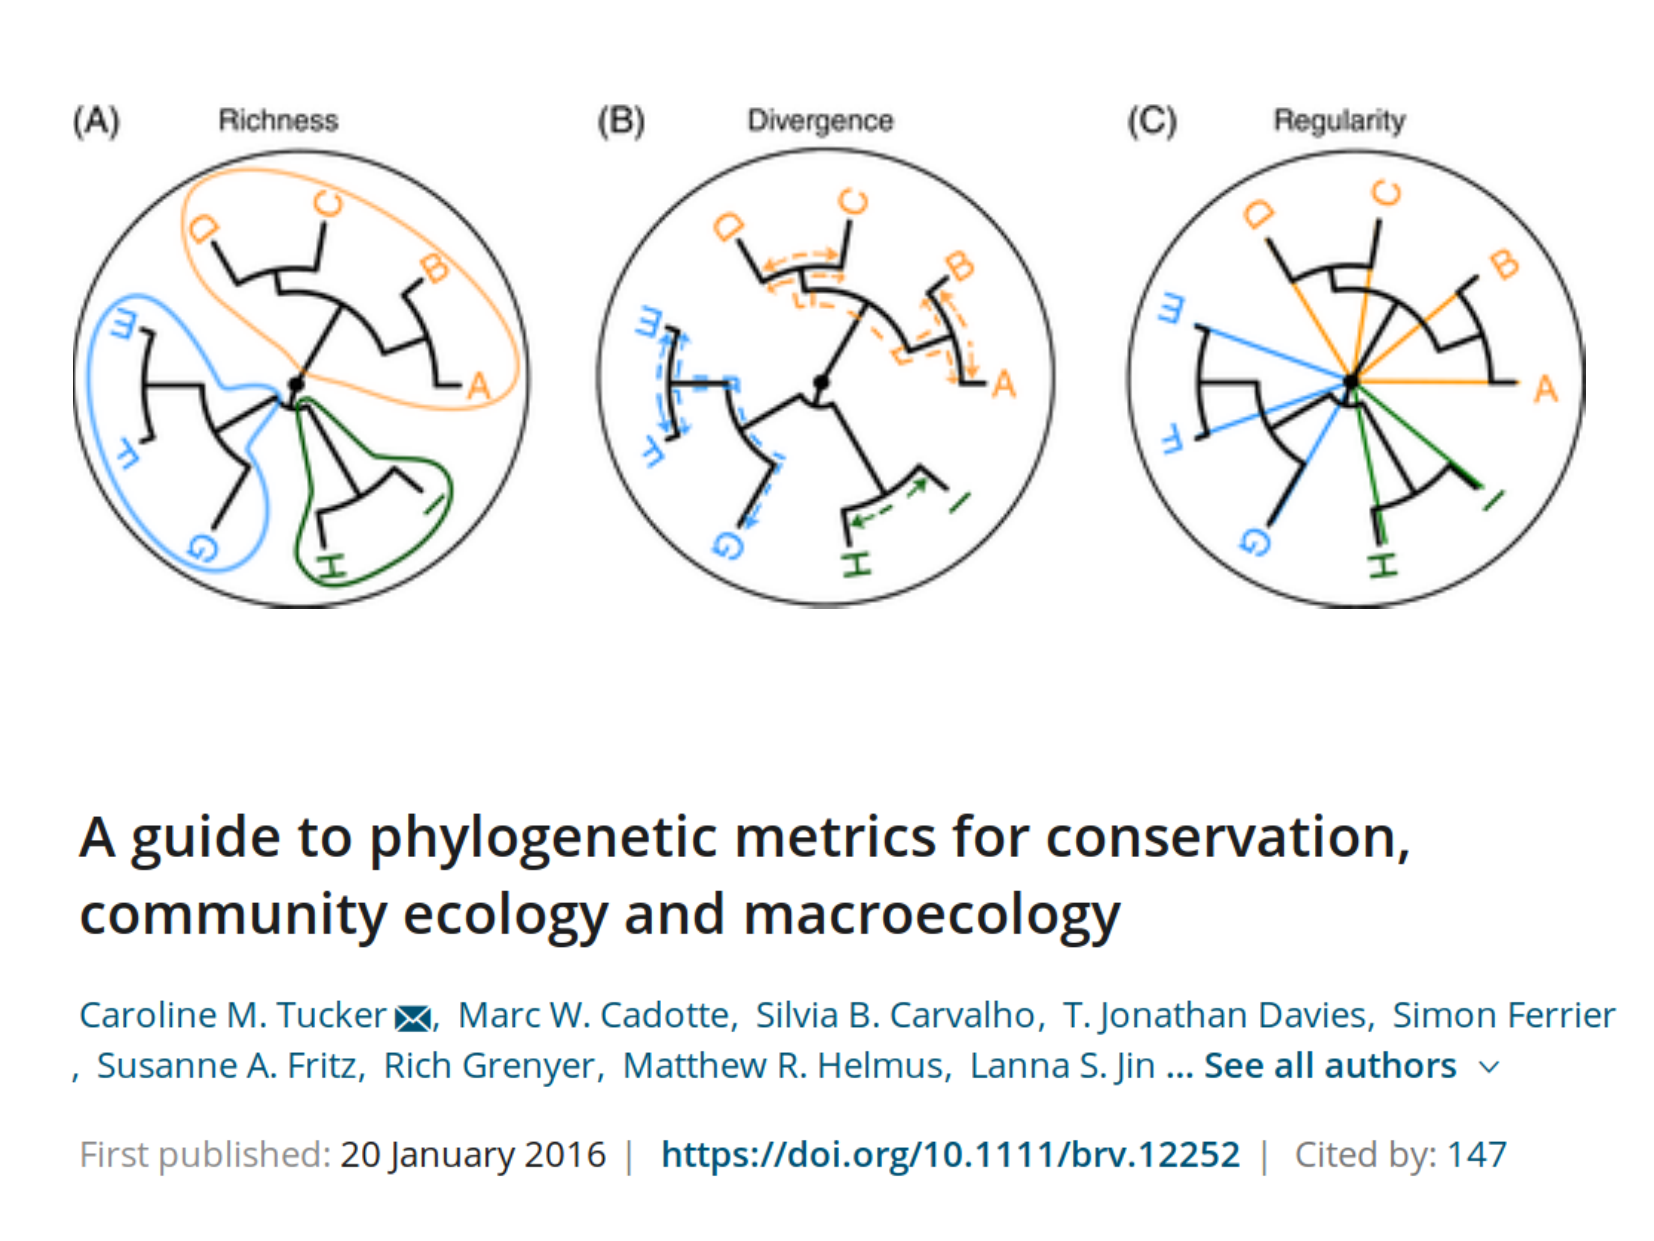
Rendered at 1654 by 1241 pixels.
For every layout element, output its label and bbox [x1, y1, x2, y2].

picture [73, 103, 1586, 609]
picture [54, 793, 1638, 1202]
